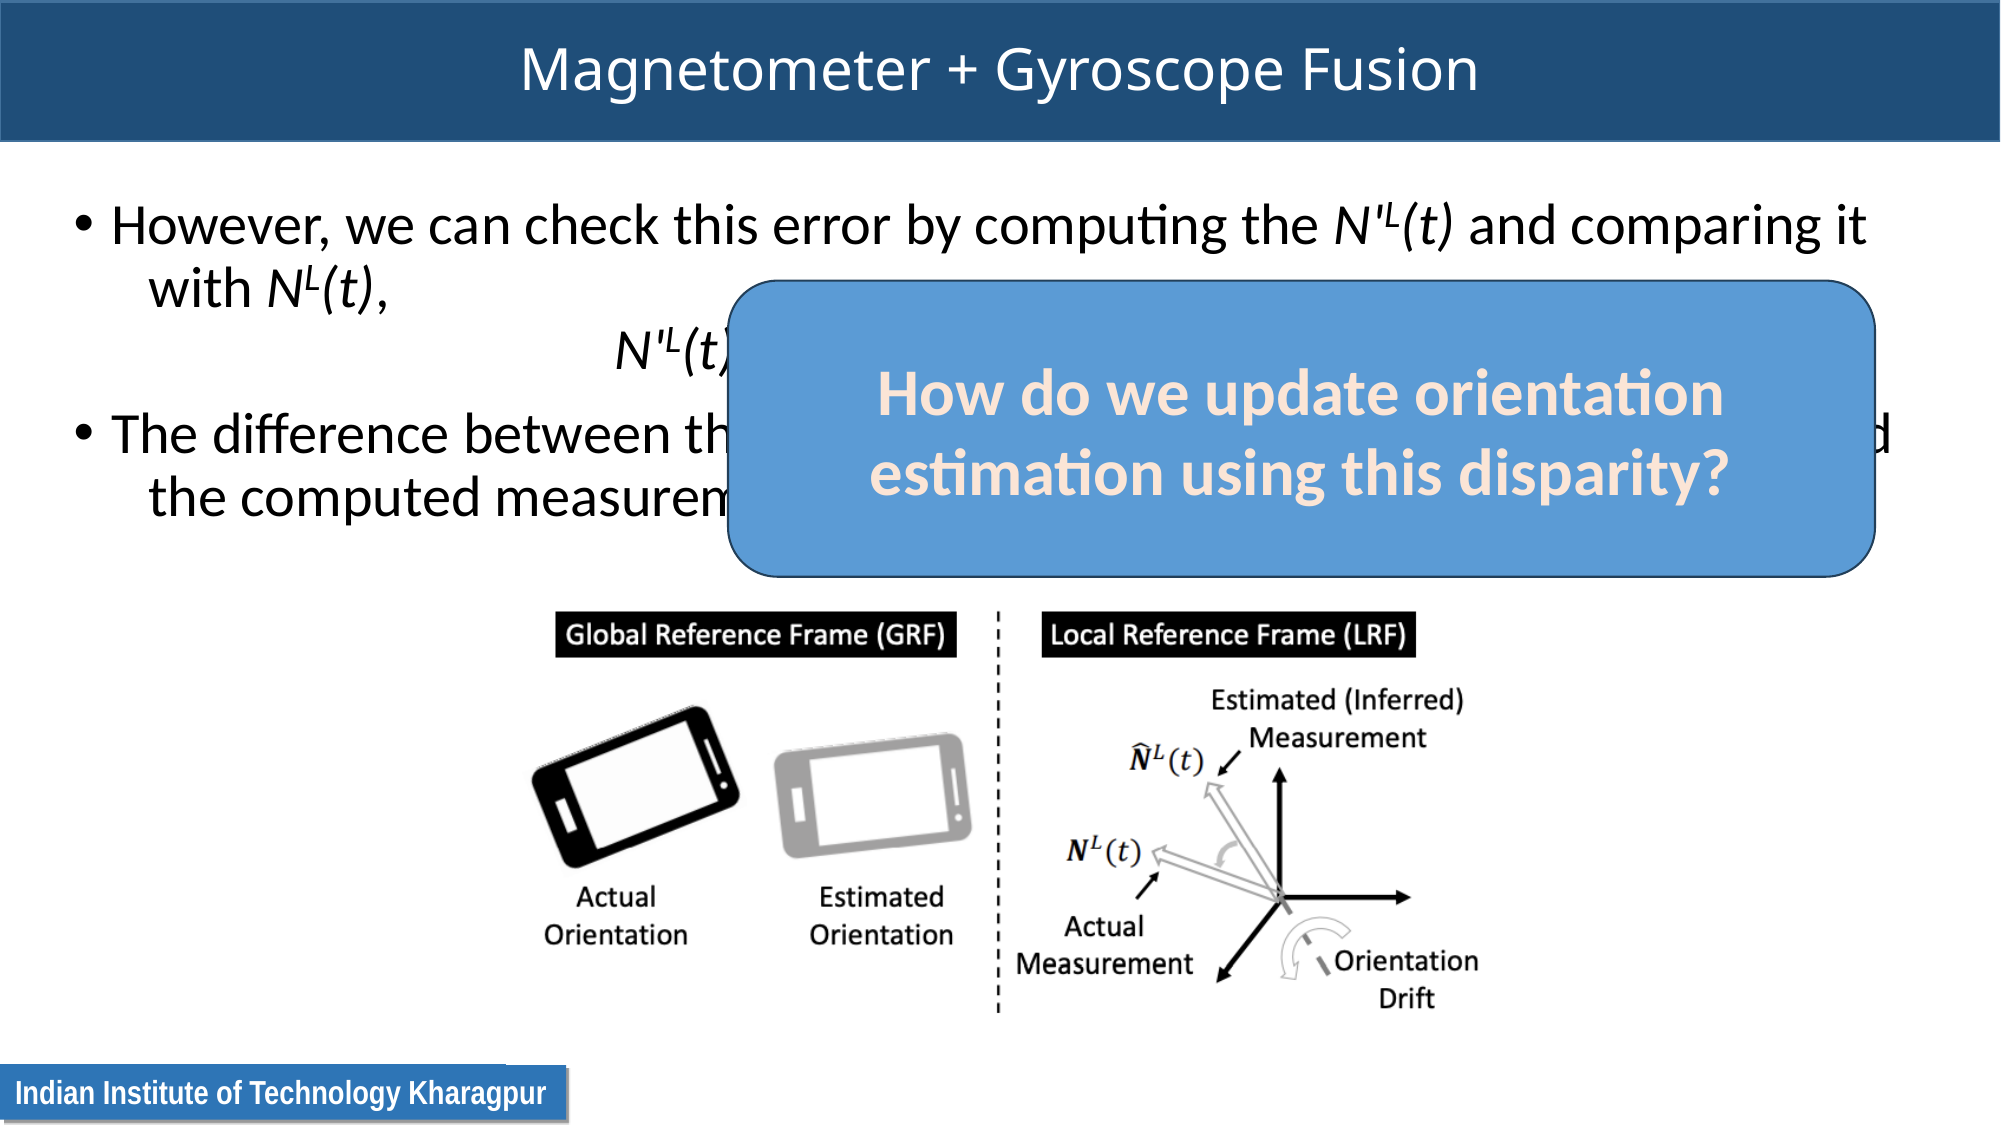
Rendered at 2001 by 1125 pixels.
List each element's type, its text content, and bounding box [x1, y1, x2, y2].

list However, we can check this error by computing the N'L(t) and comparing it with NL(t), N'L(t) = O'-1(t)NG The difference between the actual magnetometer measurement (NL(t)) and the computed measurement (N'L(t)) reveals the drift in the orientation [58, 186, 1954, 1065]
text_box How do we update orientation estimation using this disparity? [728, 280, 1876, 577]
picture [506, 562, 1507, 1065]
title Magnetometer + Gyroscope Fusion [0, 1, 2000, 141]
